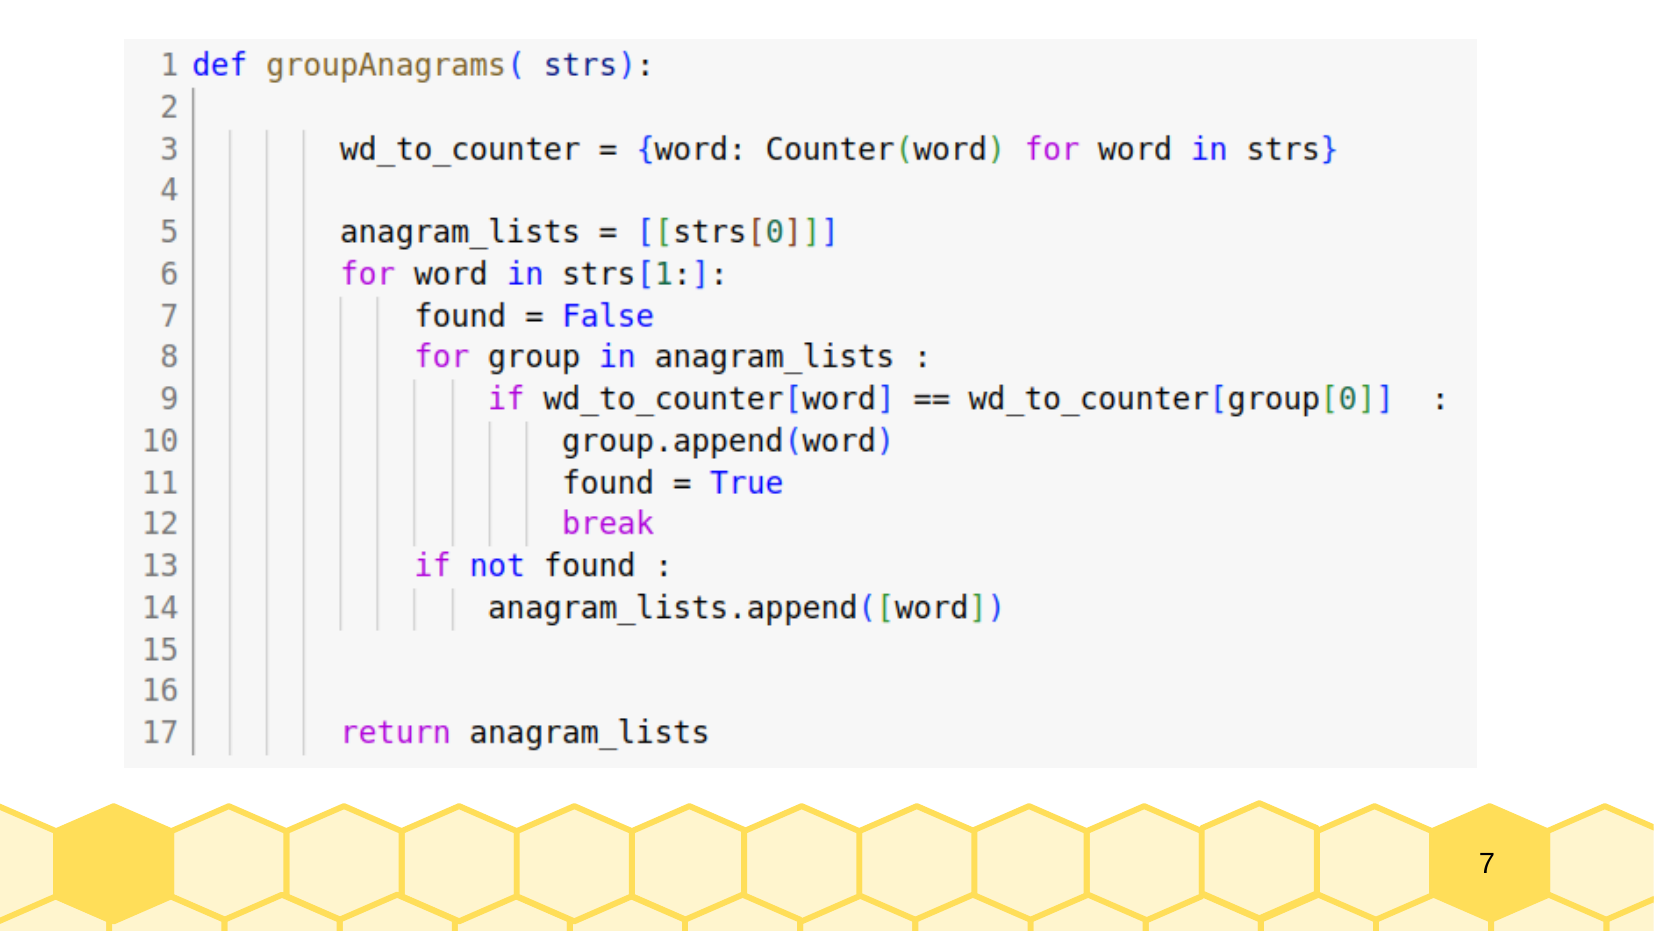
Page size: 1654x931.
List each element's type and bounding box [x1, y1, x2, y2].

picture [124, 39, 1477, 768]
